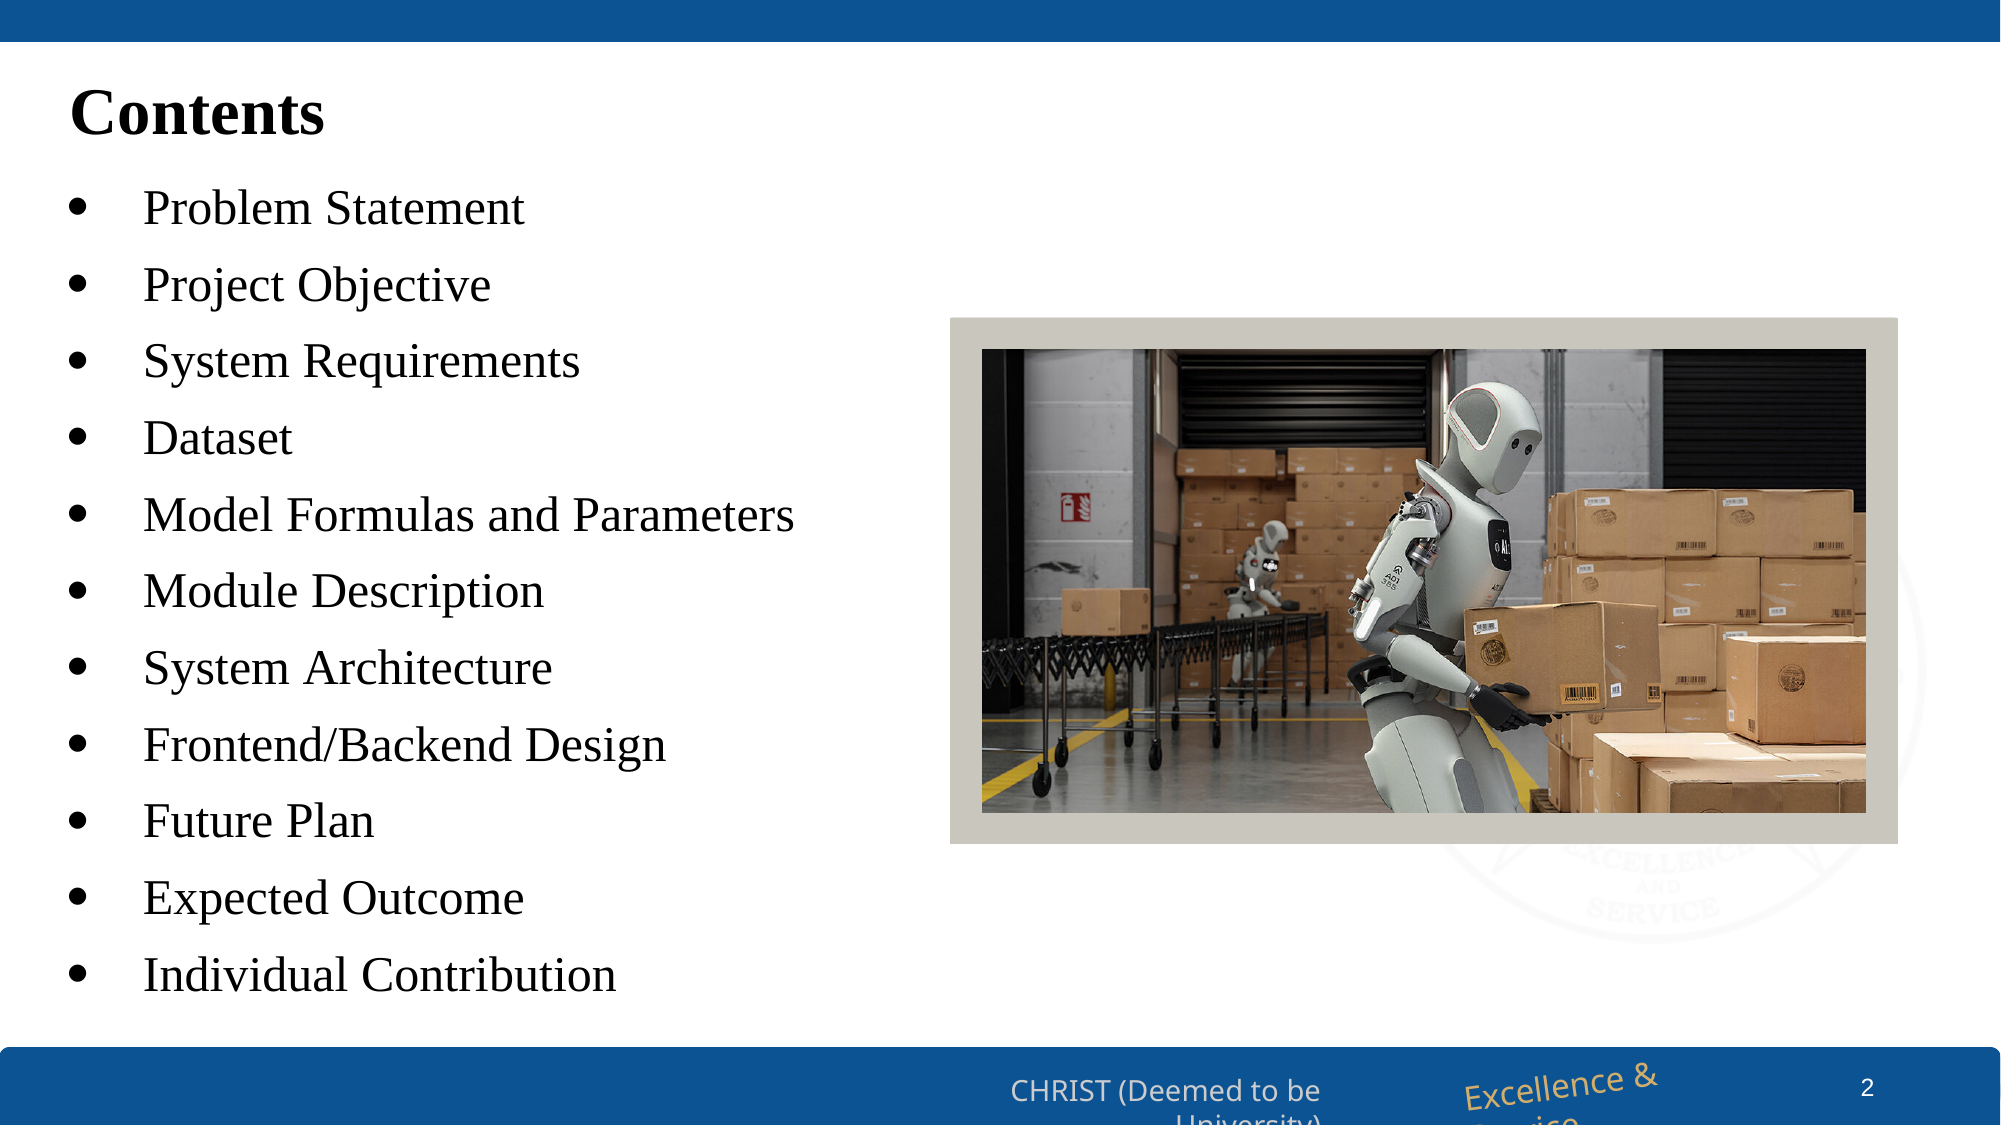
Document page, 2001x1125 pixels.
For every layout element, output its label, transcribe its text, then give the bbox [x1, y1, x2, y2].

text_box [1840, 1051, 1961, 1118]
title Contents [49, 47, 1914, 155]
list Problem Statement Project Objective System Requirements Dataset Model Formulas and Parameters Module Description System Architecture Frontend/Backend Design Future Plan Expected Outcome Individual Contribution [47, 154, 1912, 1030]
picture [981, 348, 1867, 813]
